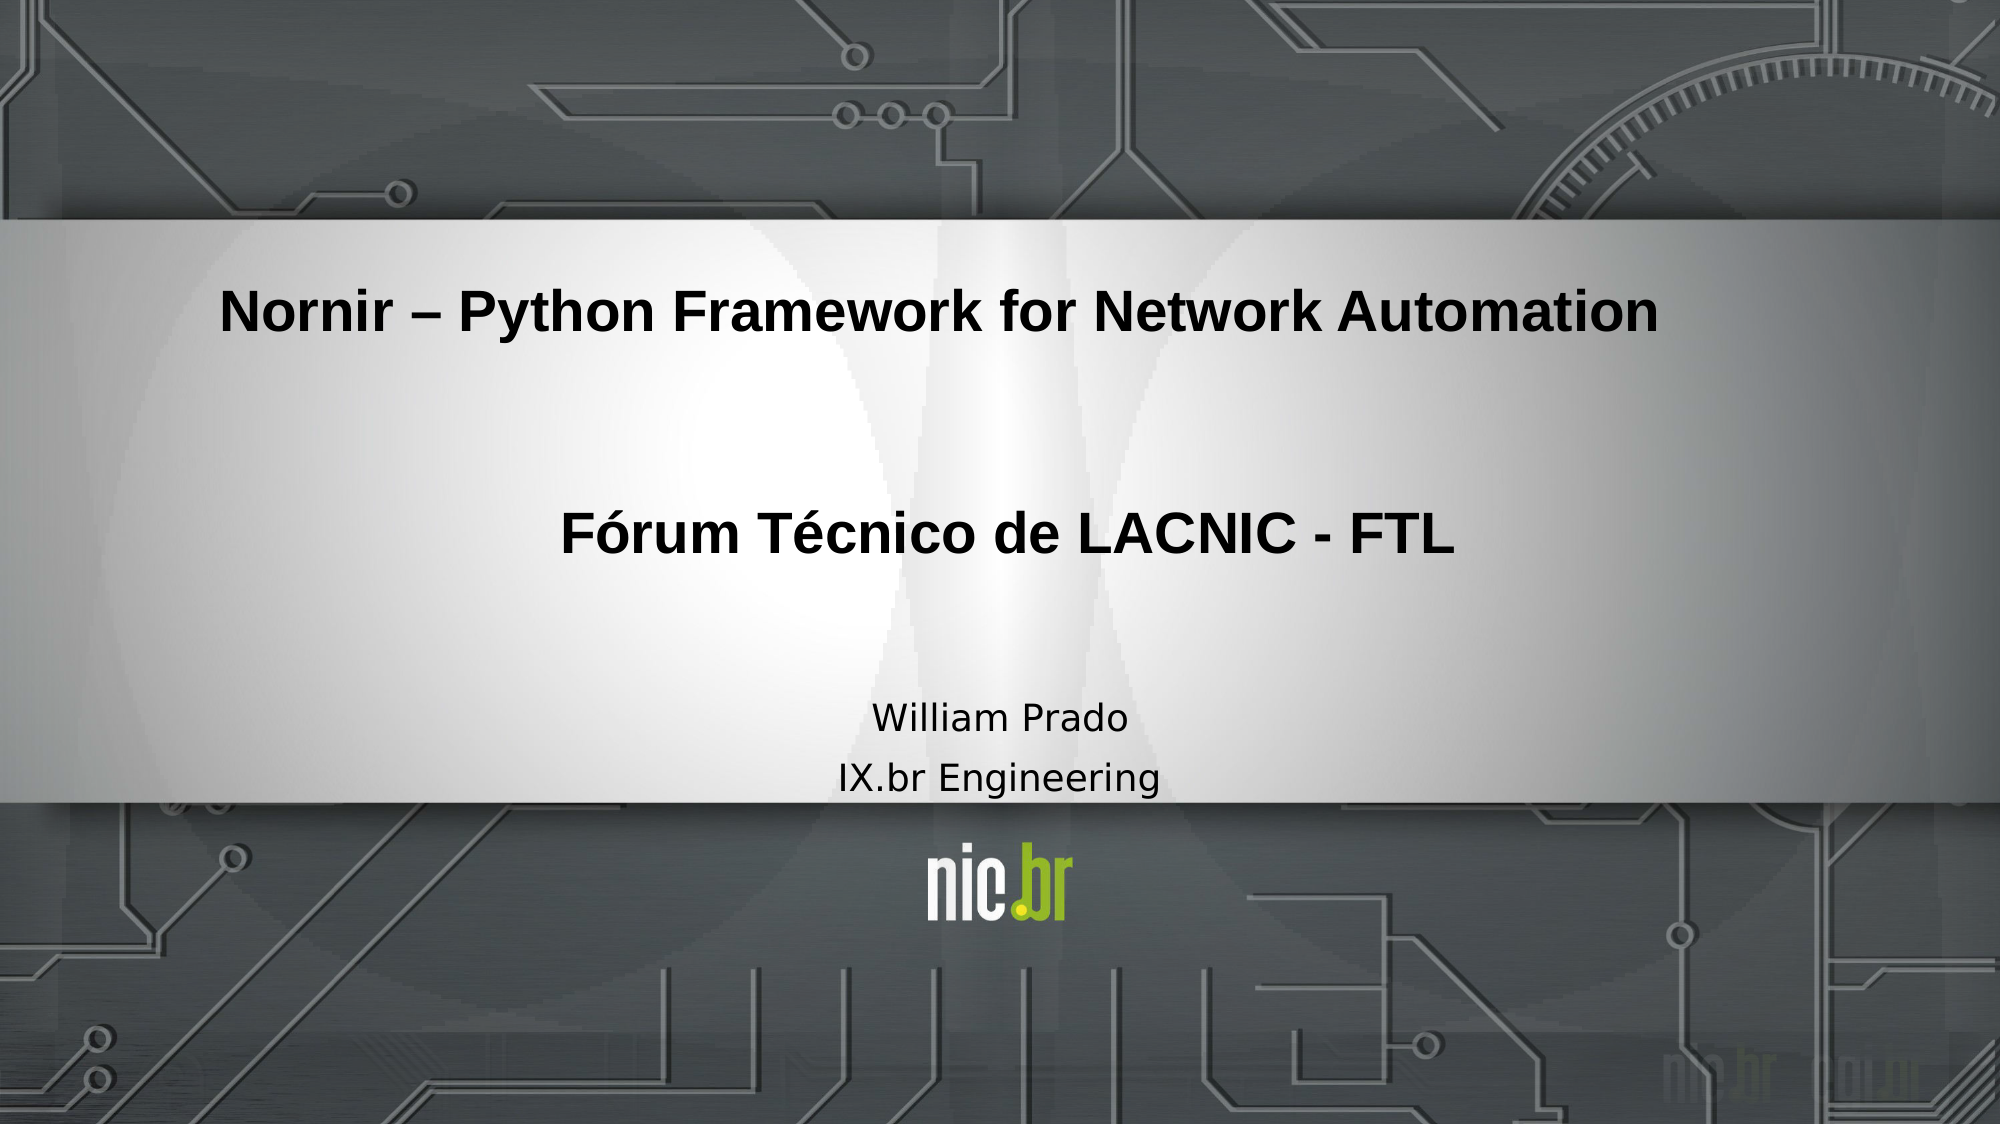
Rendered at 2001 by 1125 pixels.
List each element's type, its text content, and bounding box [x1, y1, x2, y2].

text_box Nornir – Python Framework for Network Automation Fórum Técnico de LACNIC - FTL [187, 231, 1812, 789]
text_box [0, 0, 2000, 1124]
text_box William Prado IX.br Engineering [835, 679, 1165, 799]
